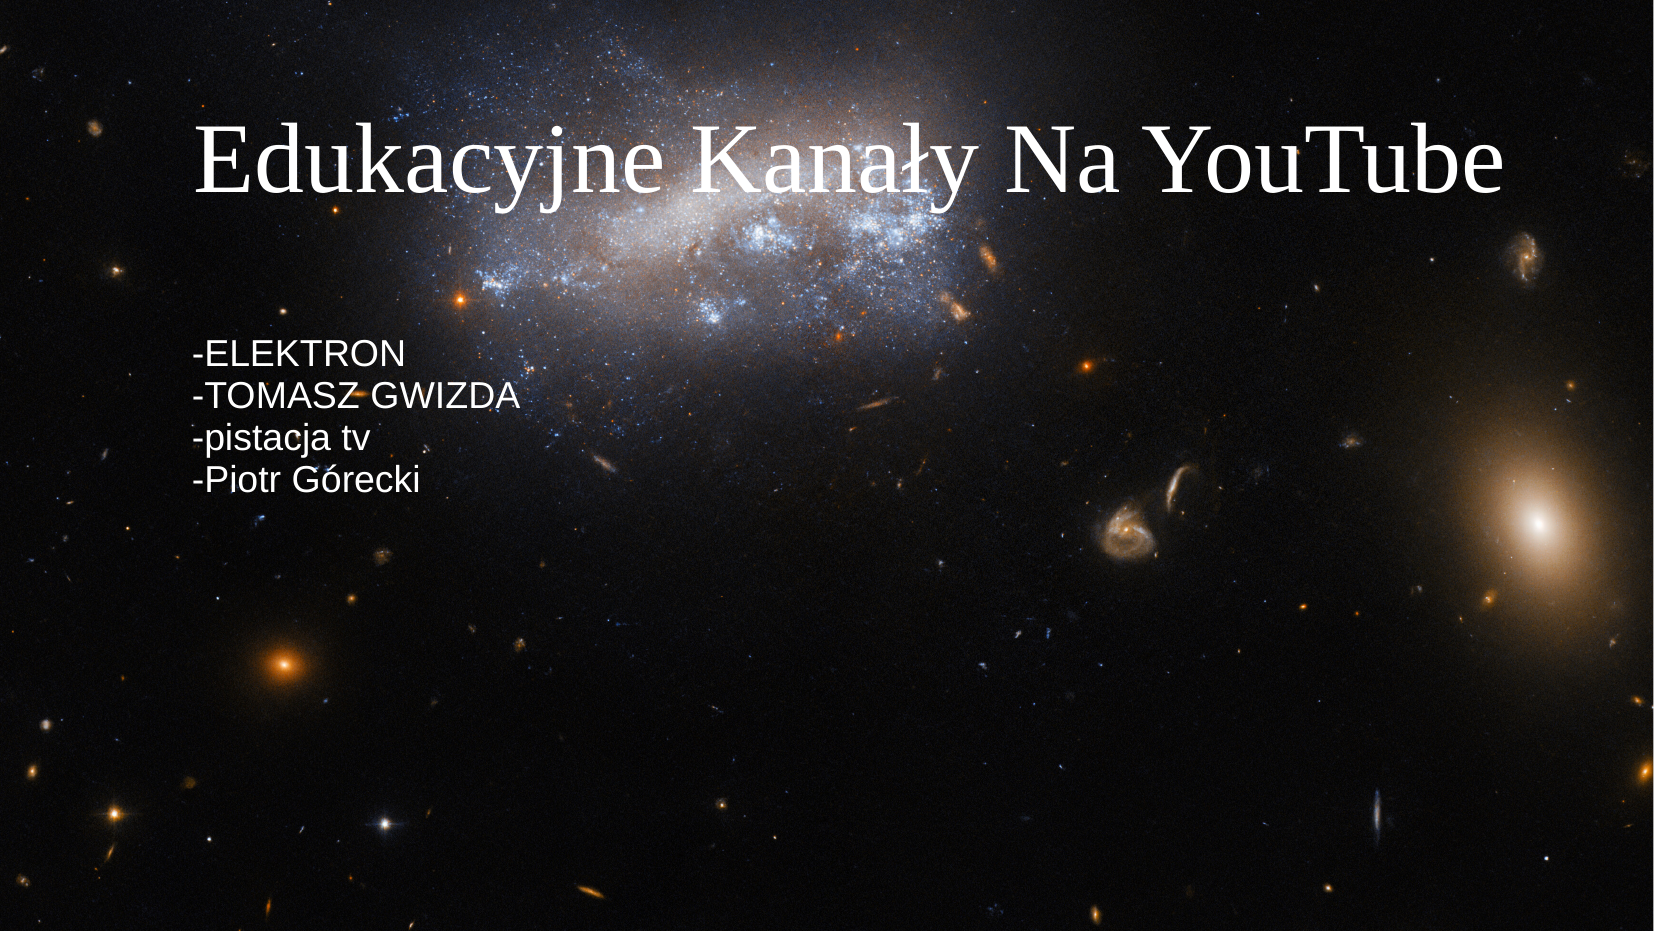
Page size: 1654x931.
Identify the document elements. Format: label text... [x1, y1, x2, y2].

title Edukacyjne Kanały Na YouTube [106, 80, 1595, 237]
text_box -ELEKTRON -TOMASZ GWIZDA -pistacja tv -Piotr Górecki [177, 324, 1506, 508]
picture [0, 0, 1654, 931]
